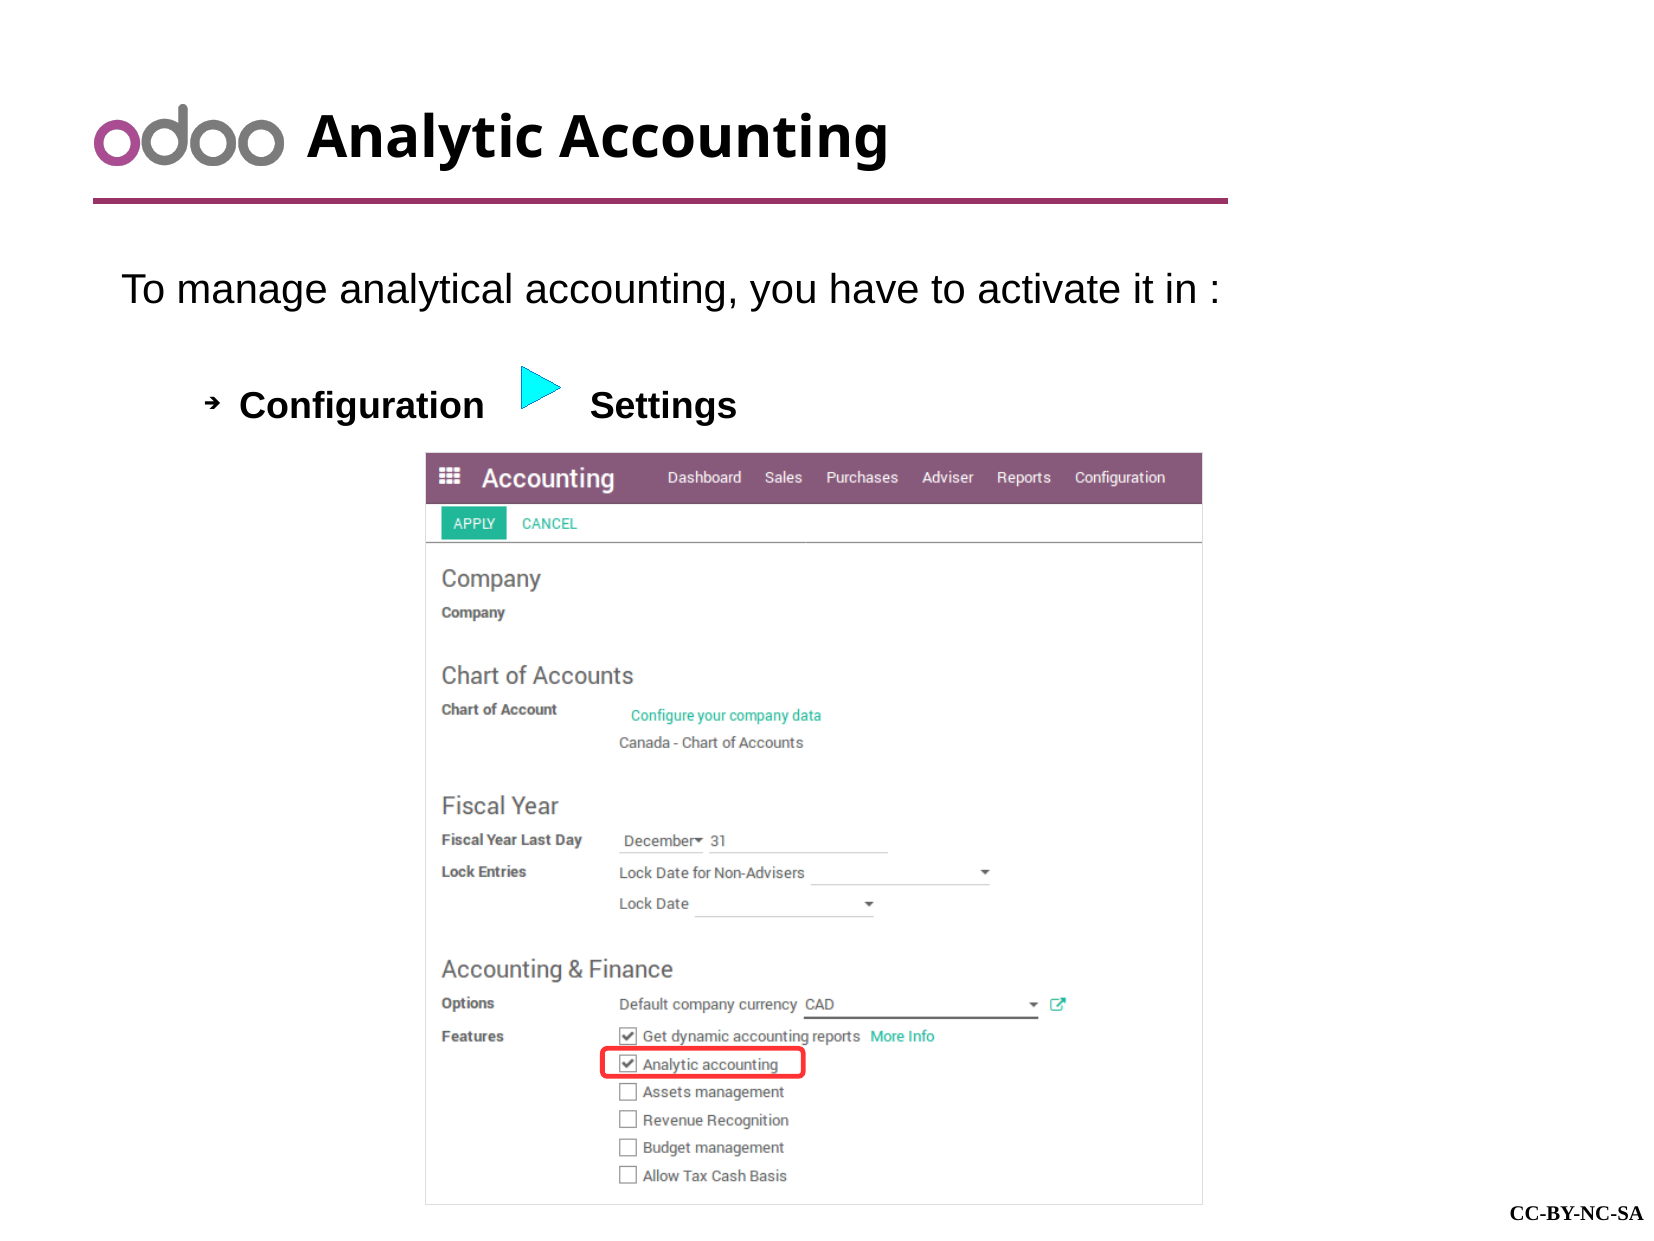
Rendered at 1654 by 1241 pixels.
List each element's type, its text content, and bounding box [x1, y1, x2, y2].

picture [425, 452, 1203, 1205]
text_box To manage analytical accounting, you have to activate it in : [106, 235, 1589, 1174]
text_box [602, 1048, 804, 1077]
picture [94, 104, 284, 166]
title Analytic Accounting [307, 31, 1570, 235]
text_box Configuration Settings [189, 356, 1401, 414]
text_box [521, 366, 561, 409]
